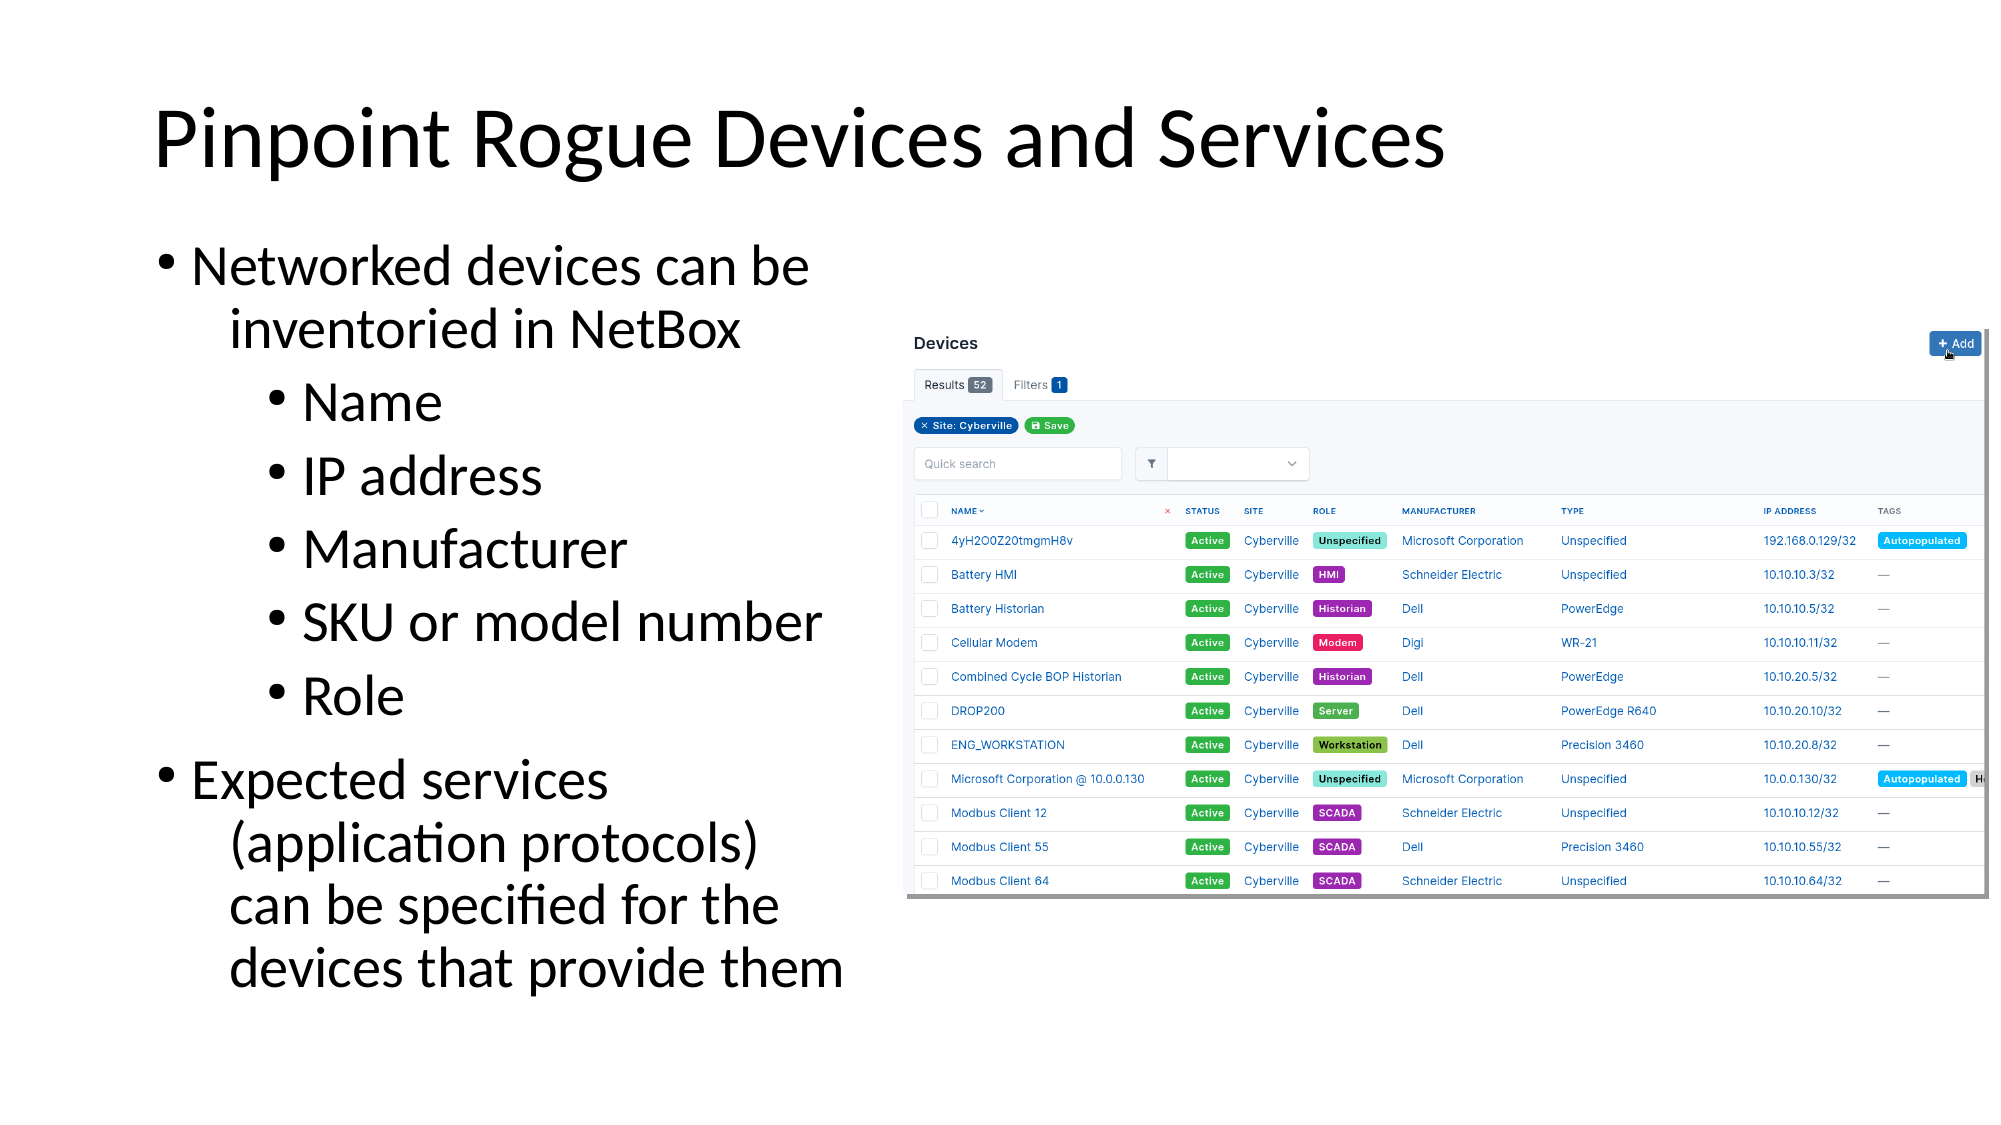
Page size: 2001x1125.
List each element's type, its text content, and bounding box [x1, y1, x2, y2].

title Pinpoint Rogue Devices and Services [153, 91, 1966, 258]
list Networked devices can be inventoried in NetBox Name IP address Manufacturer SKU or model number Role Expected services (application protocols) can be specified for the devices that provide them [156, 235, 871, 1000]
picture [902, 325, 1985, 894]
